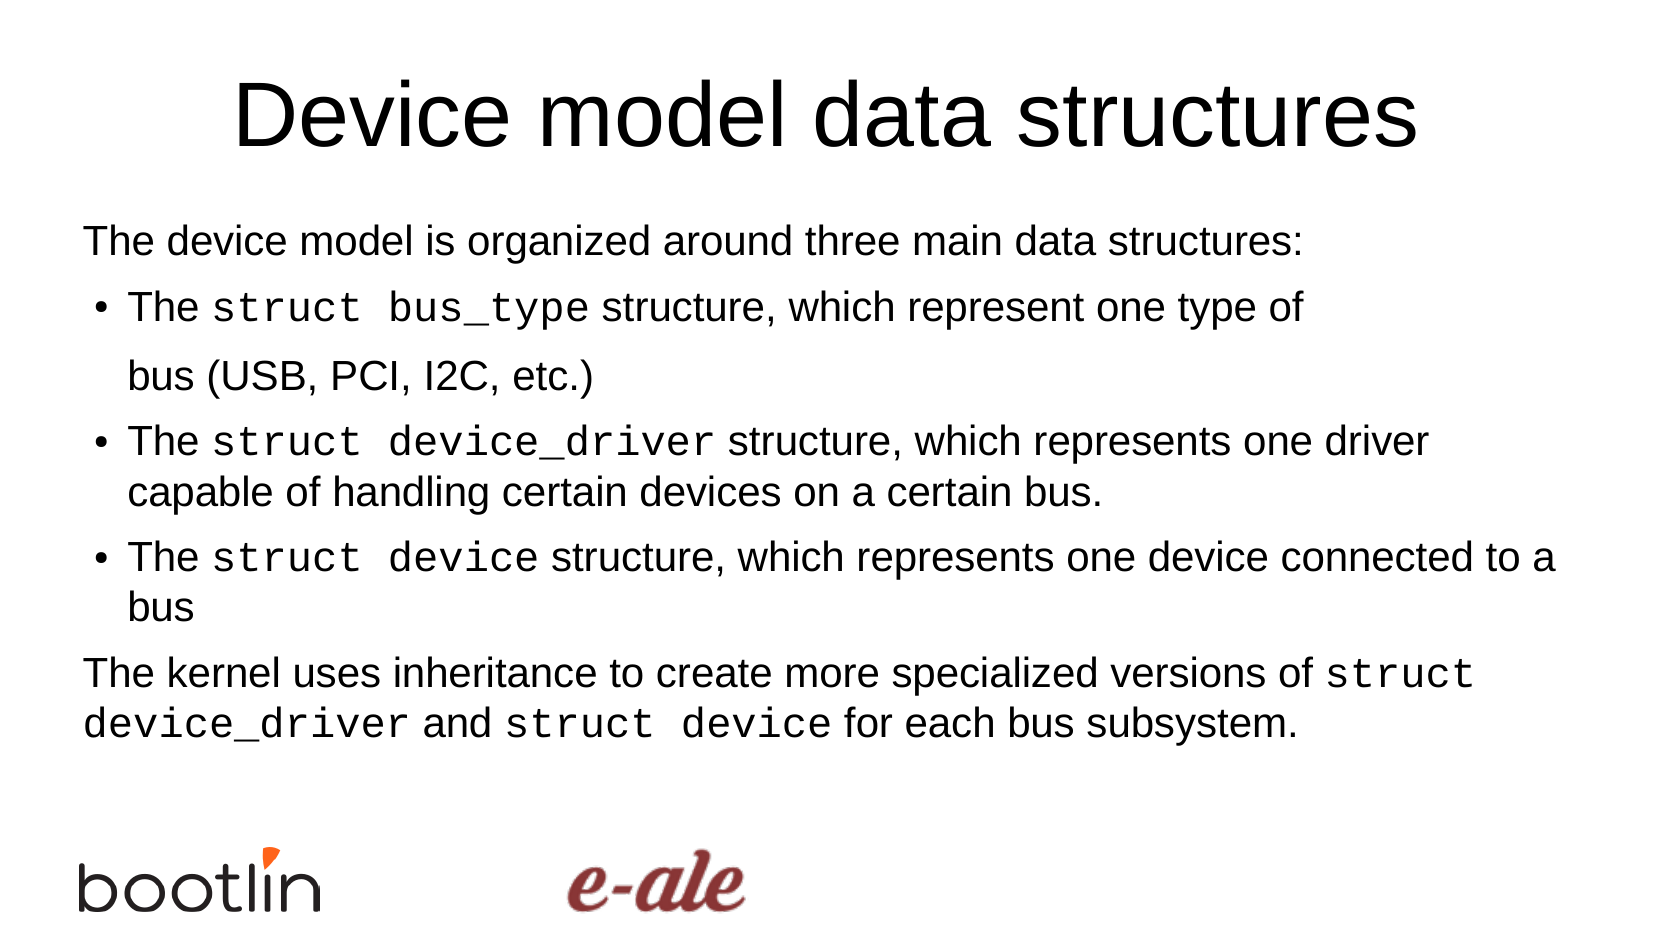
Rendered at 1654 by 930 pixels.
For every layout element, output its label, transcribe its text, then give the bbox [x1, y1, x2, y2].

picture [565, 847, 749, 915]
list The device model is organized around three main data structures: The struct bus_type structure, which represent one type of bus (USB, PCI, I2C, etc.) The struct device_driver structure, which represents one driver capable of handling certain devices on a certain bus. The struct device structure, which represents one device connected to a bus The kernel uses inheritance to create more specialized versions of struct device_driver and struct device for each bus subsystem. [82, 217, 1571, 757]
title Device model data structures [82, 37, 1571, 193]
picture [79, 847, 320, 912]
